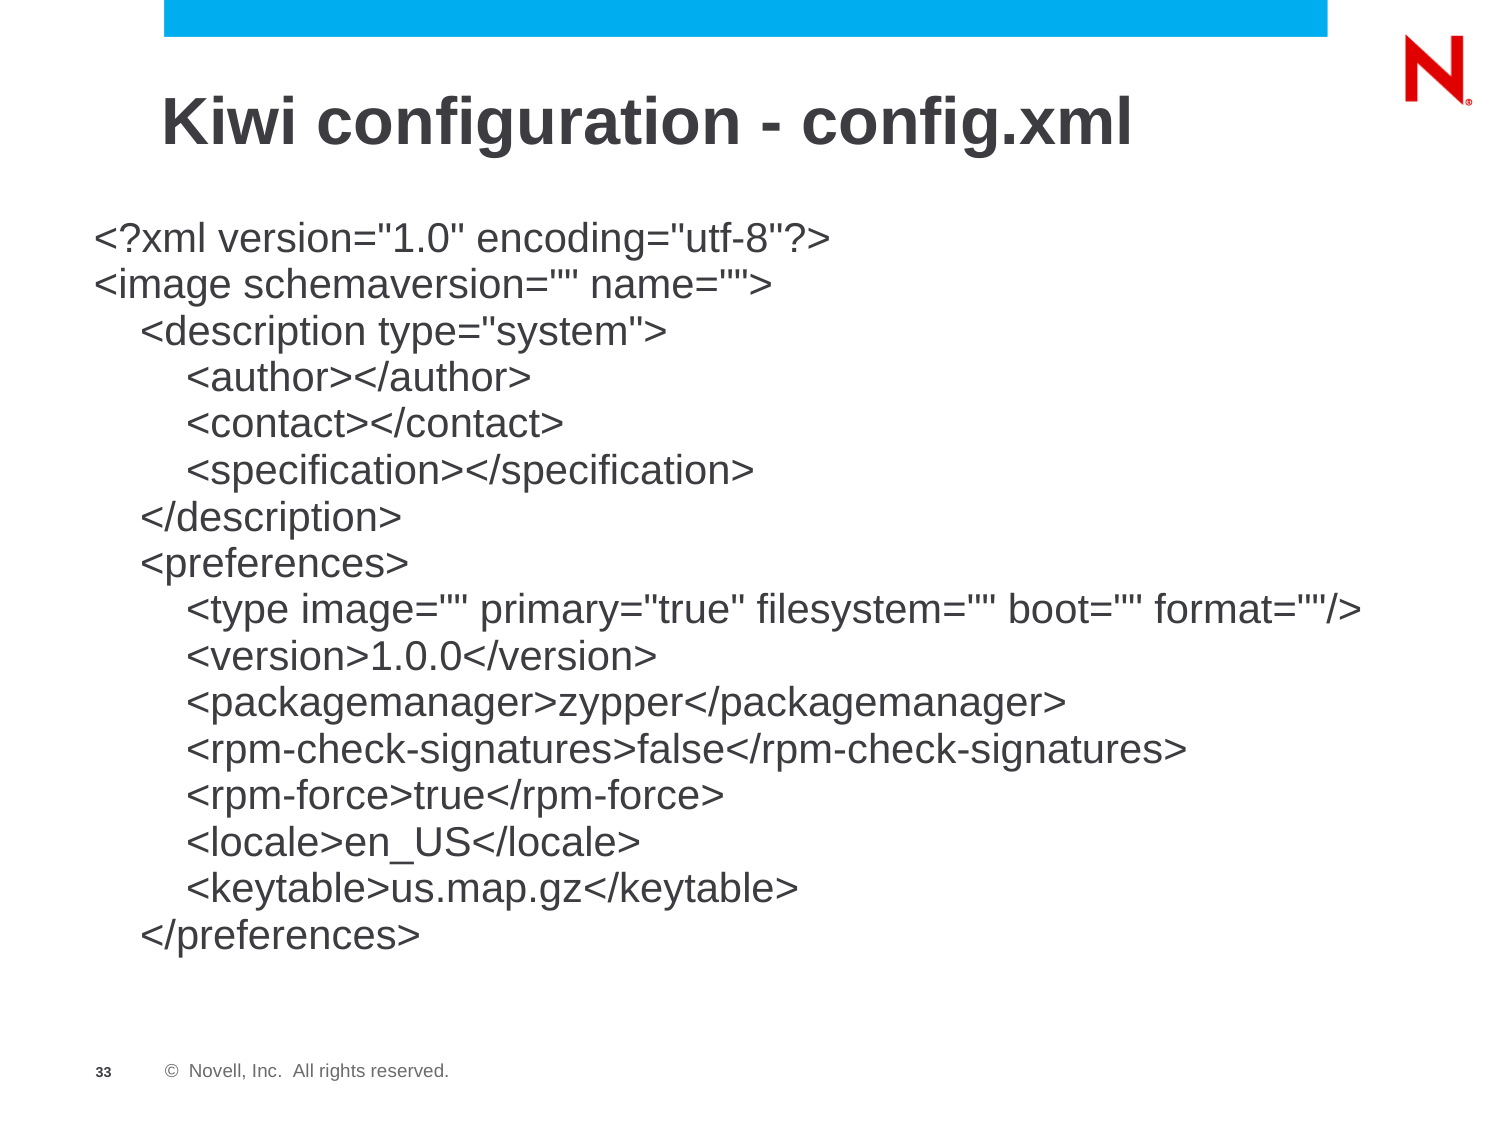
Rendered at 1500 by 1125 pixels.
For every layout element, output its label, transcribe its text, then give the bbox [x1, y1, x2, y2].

title Kiwi configuration - config.xml [161, 41, 1383, 205]
picture [1403, 32, 1473, 107]
text_box <?xml version="1.0" encoding="utf-8"?> <image schemaversion="" name=""> <description type="system"> <author></author> <contact></contact> <specification></specification> </description> <preferences> <type image="" primary="true" filesystem="" boot="" format=""/> <version>1.0.0</version> <packagemanager>zypper</packagemanager> <rpm-check-signatures>false</rpm-check-signatures> <rpm-force>true</rpm-force> <locale>en_US</locale> <keytable>us.map.gz</keytable> </preferences> [94, 214, 1406, 985]
